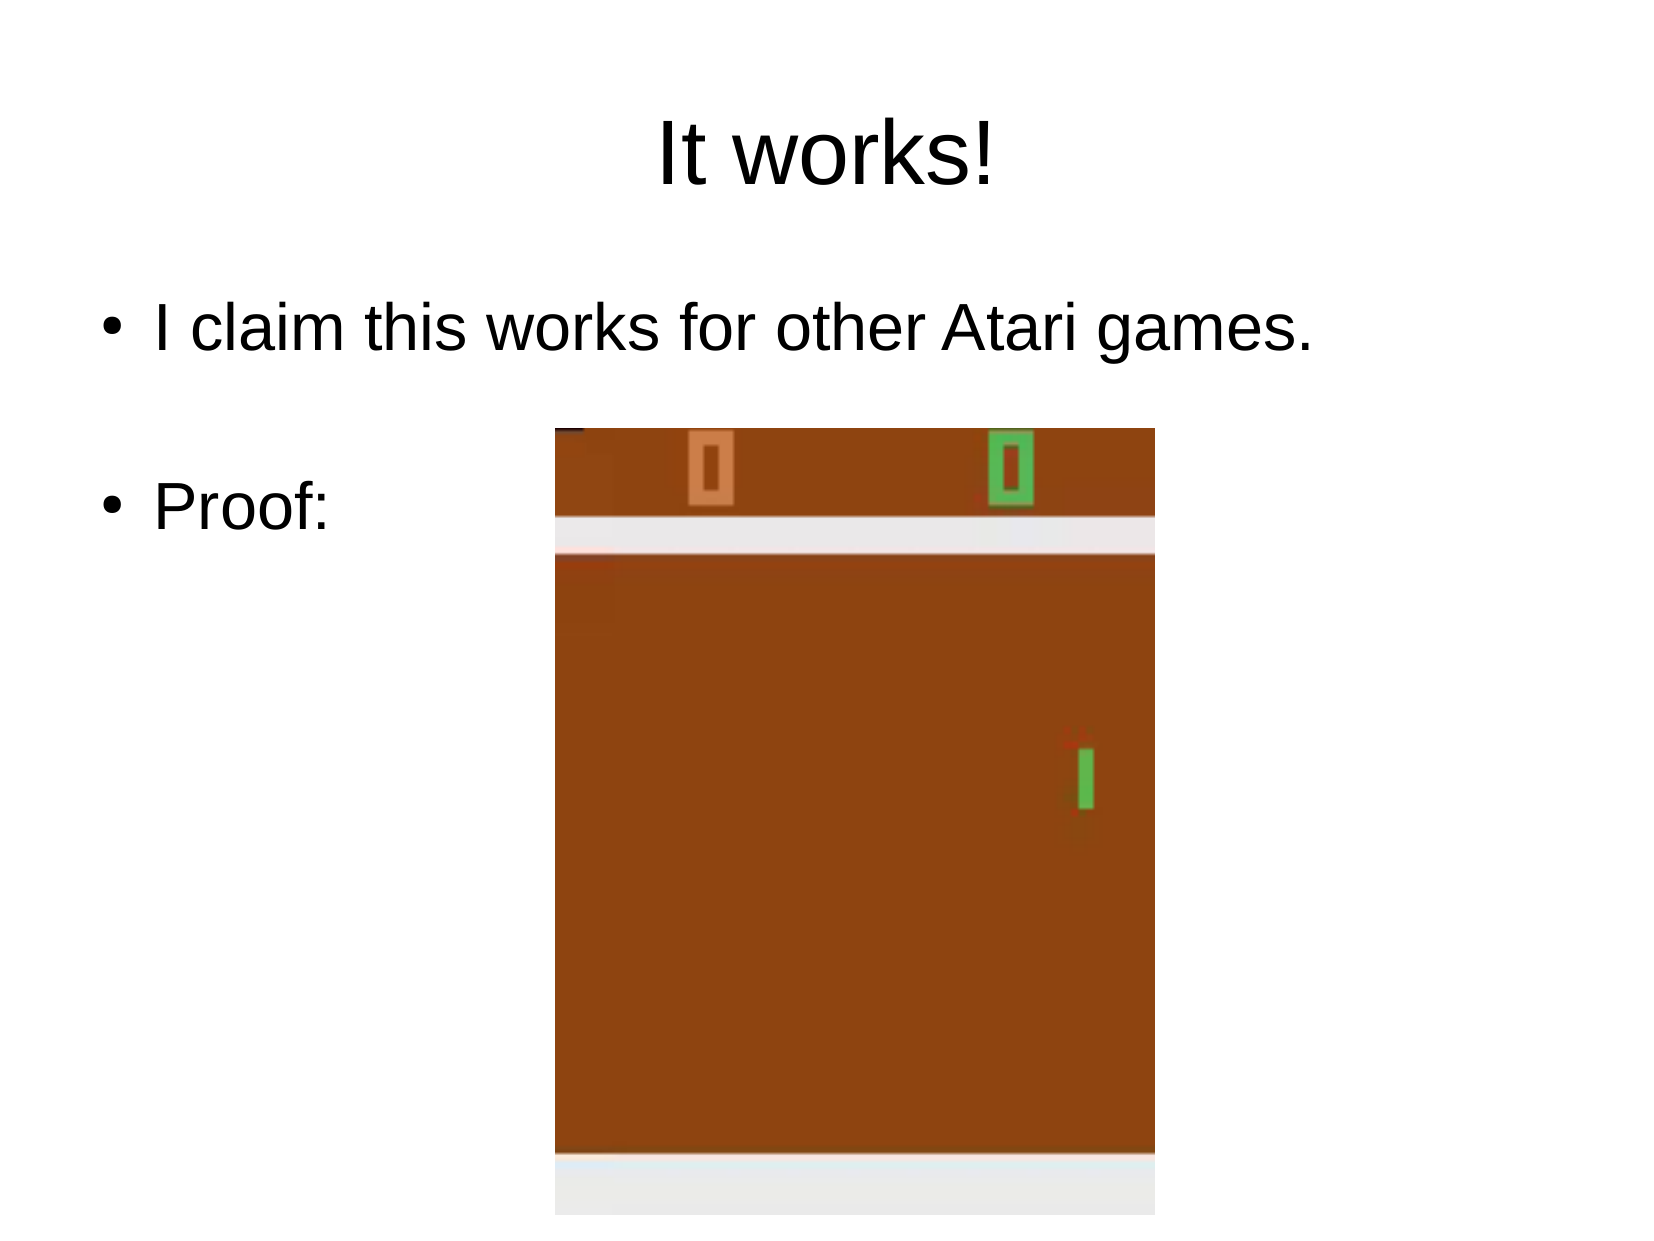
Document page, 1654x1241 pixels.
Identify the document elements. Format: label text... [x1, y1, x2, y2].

text_box [555, 427, 1156, 1216]
list I claim this works for other Atari games. Proof: [82, 290, 1571, 1010]
title It works! [82, 49, 1571, 257]
